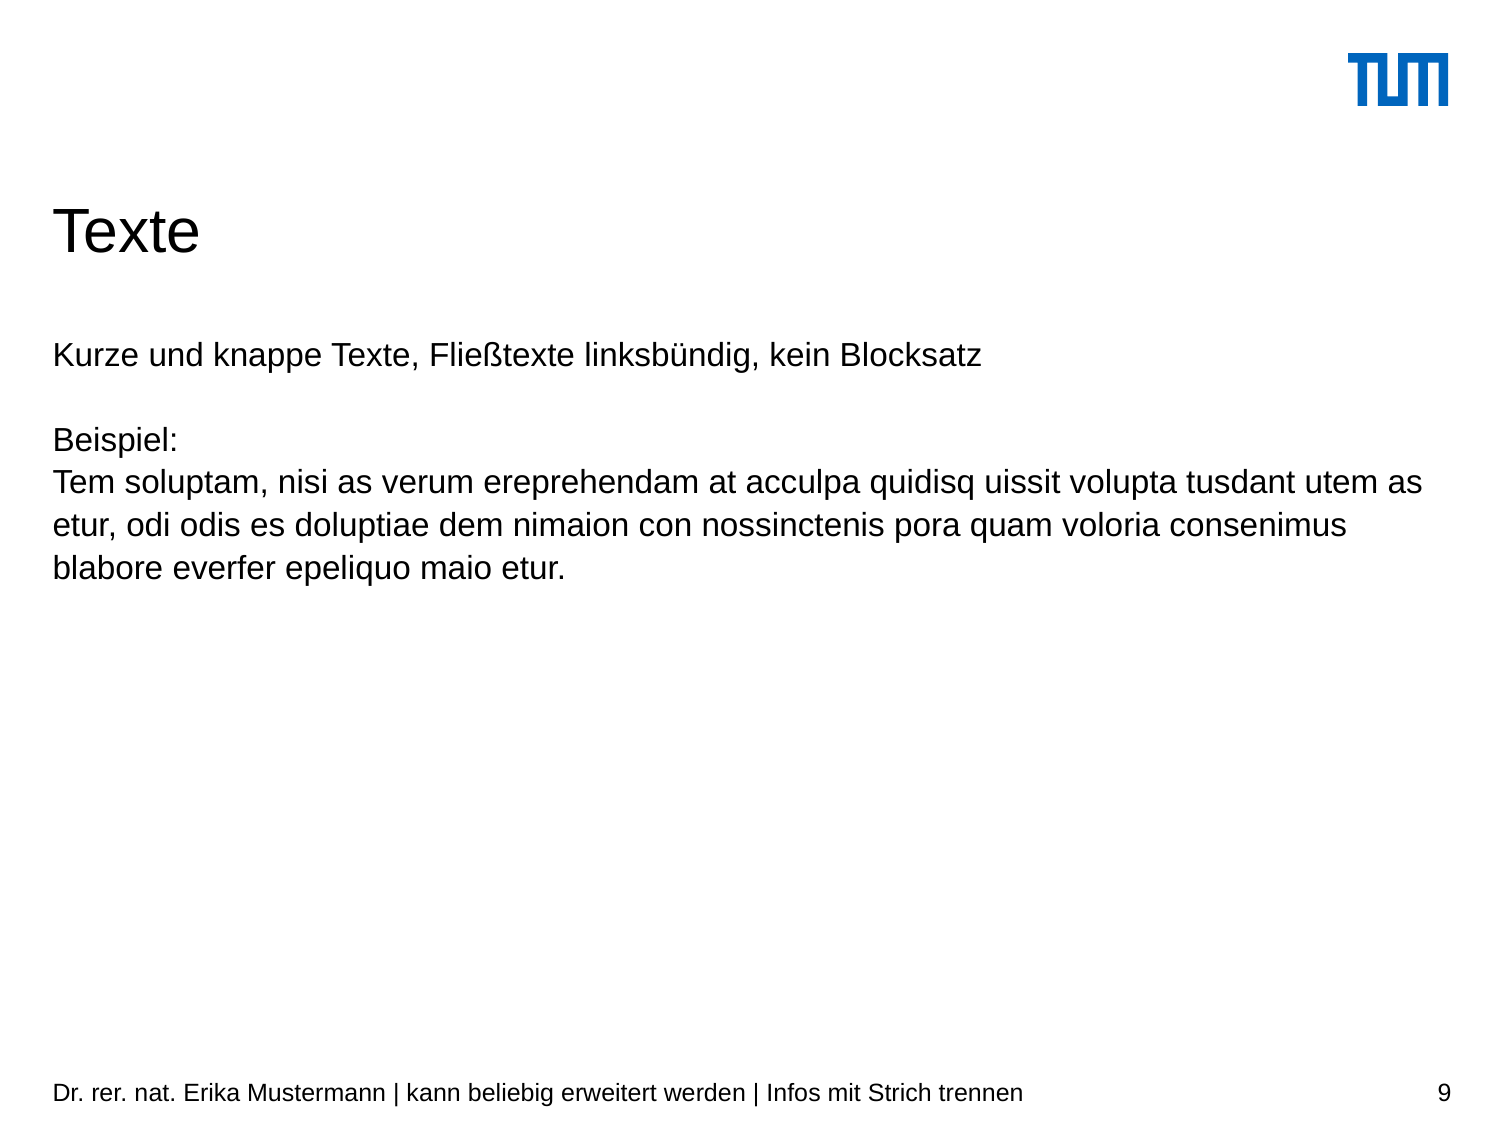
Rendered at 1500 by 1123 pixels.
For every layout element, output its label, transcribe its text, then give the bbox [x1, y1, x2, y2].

title Texte [52, 195, 1453, 266]
list Kurze und knappe Texte, Fließtexte linksbündig, kein Blocksatz Beispiel: Tem soluptam, nisi as verum ereprehendam at acculpa quidisq uissit volupta tusdant utem as etur, odi odis es doluptiae dem nimaion con nossinctenis pora quam voloria consenimus blabore everfer epeliquo maio etur. [52, 330, 1453, 1105]
